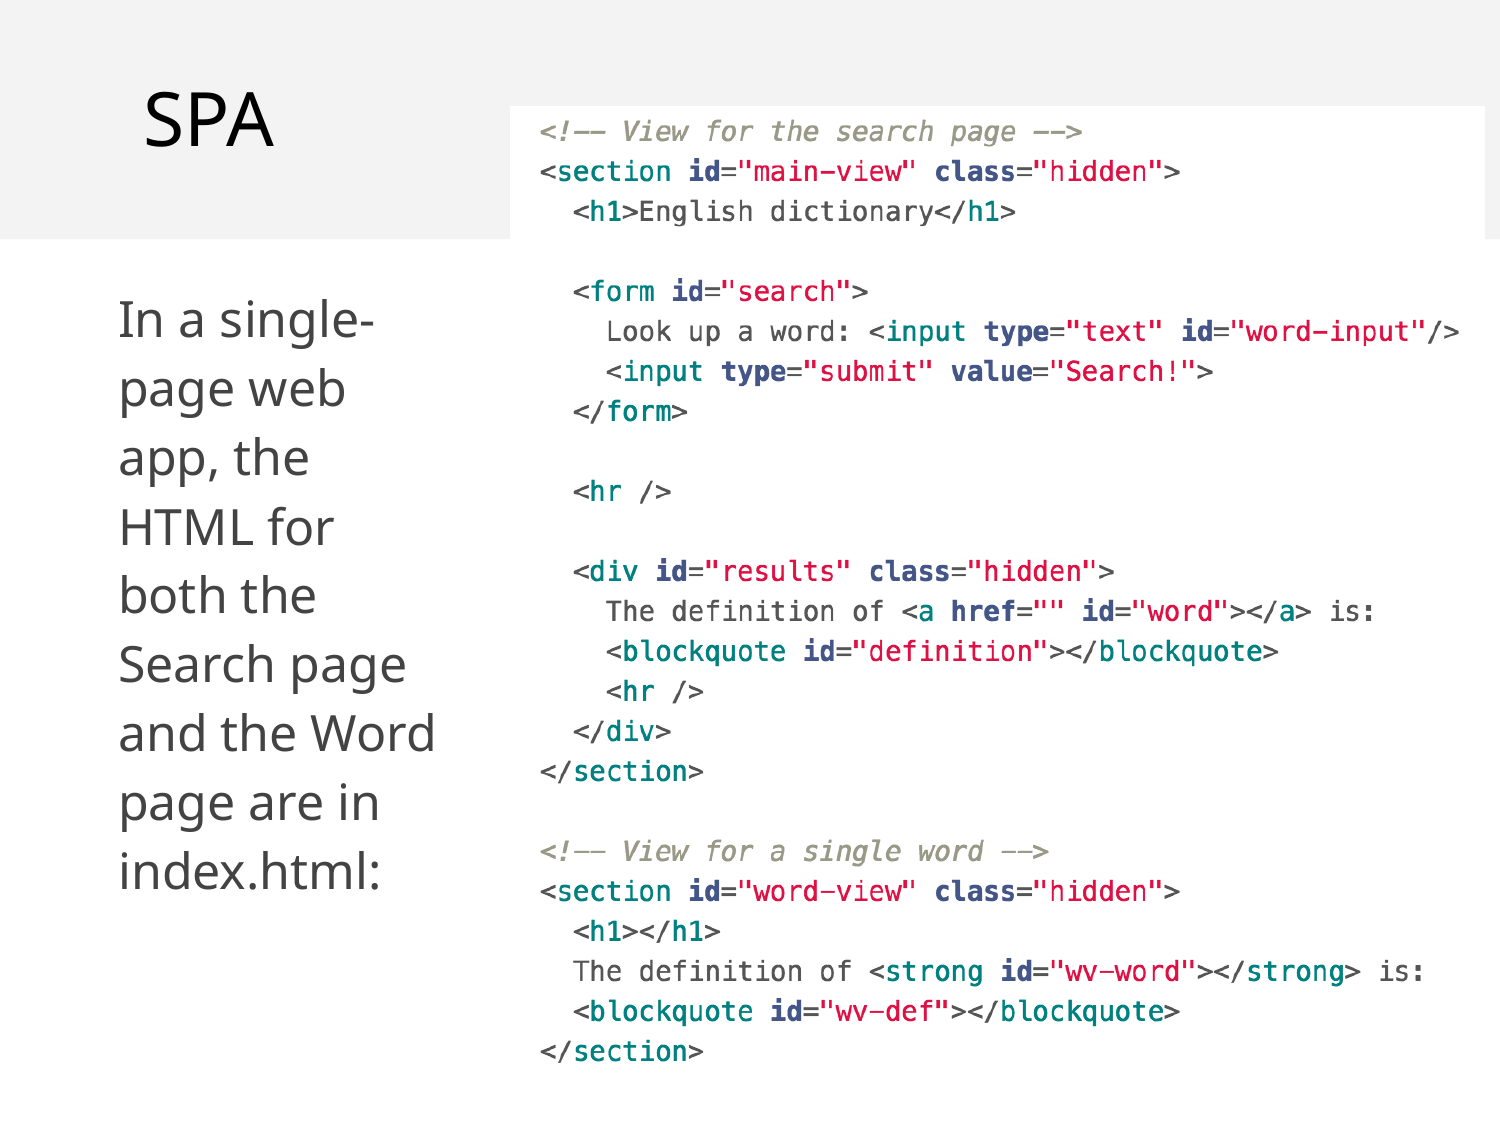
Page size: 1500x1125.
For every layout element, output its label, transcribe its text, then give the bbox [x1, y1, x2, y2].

list In a single-page web app, the HTML for both the Search page and the Word page are in index.html: [103, 263, 473, 840]
picture [510, 106, 1485, 1082]
title SPA [128, 56, 1372, 183]
